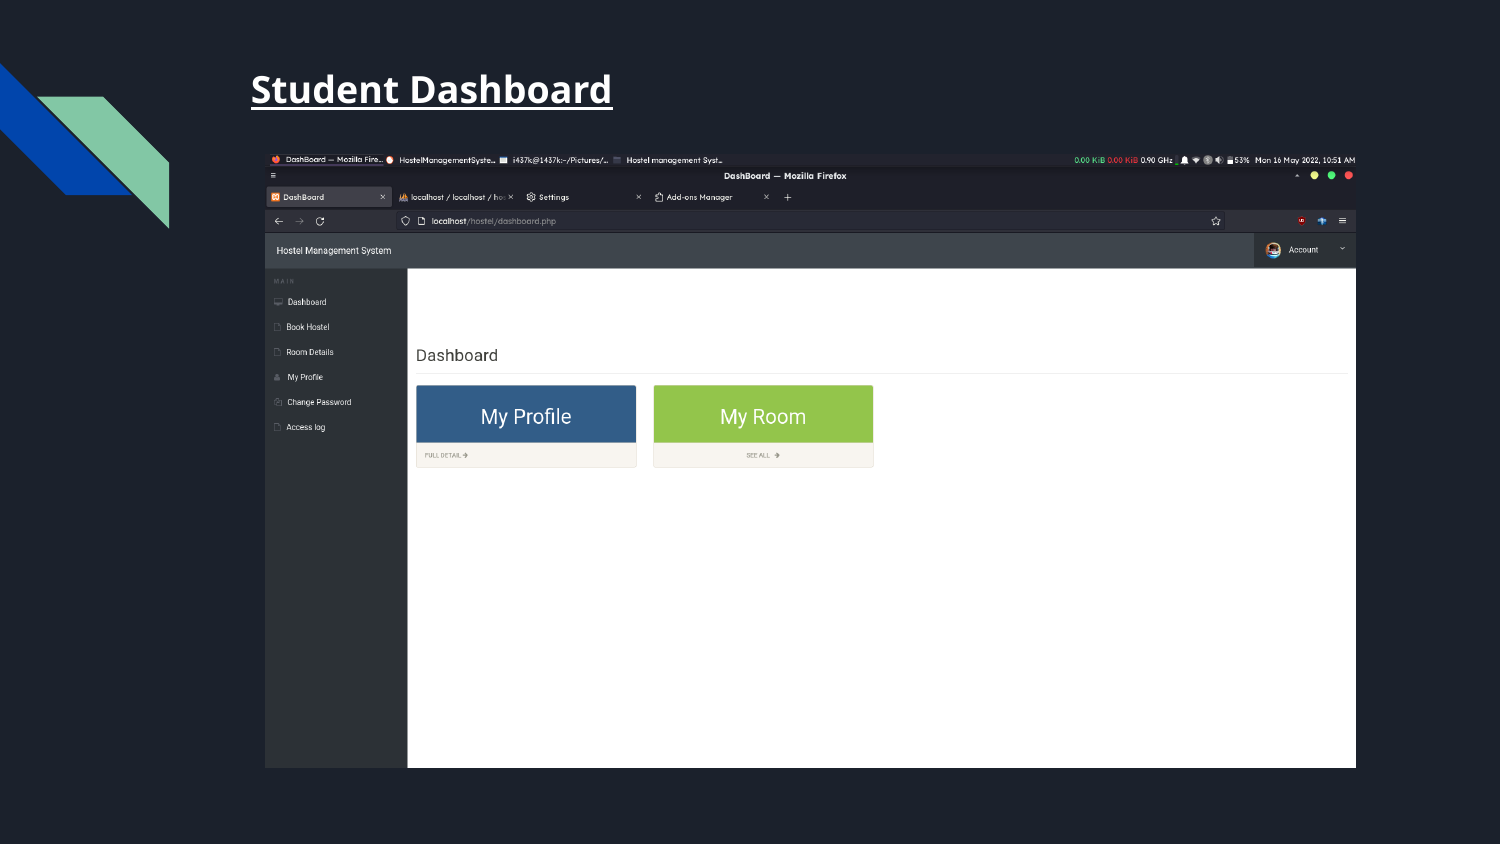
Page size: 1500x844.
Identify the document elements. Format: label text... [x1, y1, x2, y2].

picture [265, 154, 1356, 768]
text_box Student Dashboard [236, 59, 798, 121]
